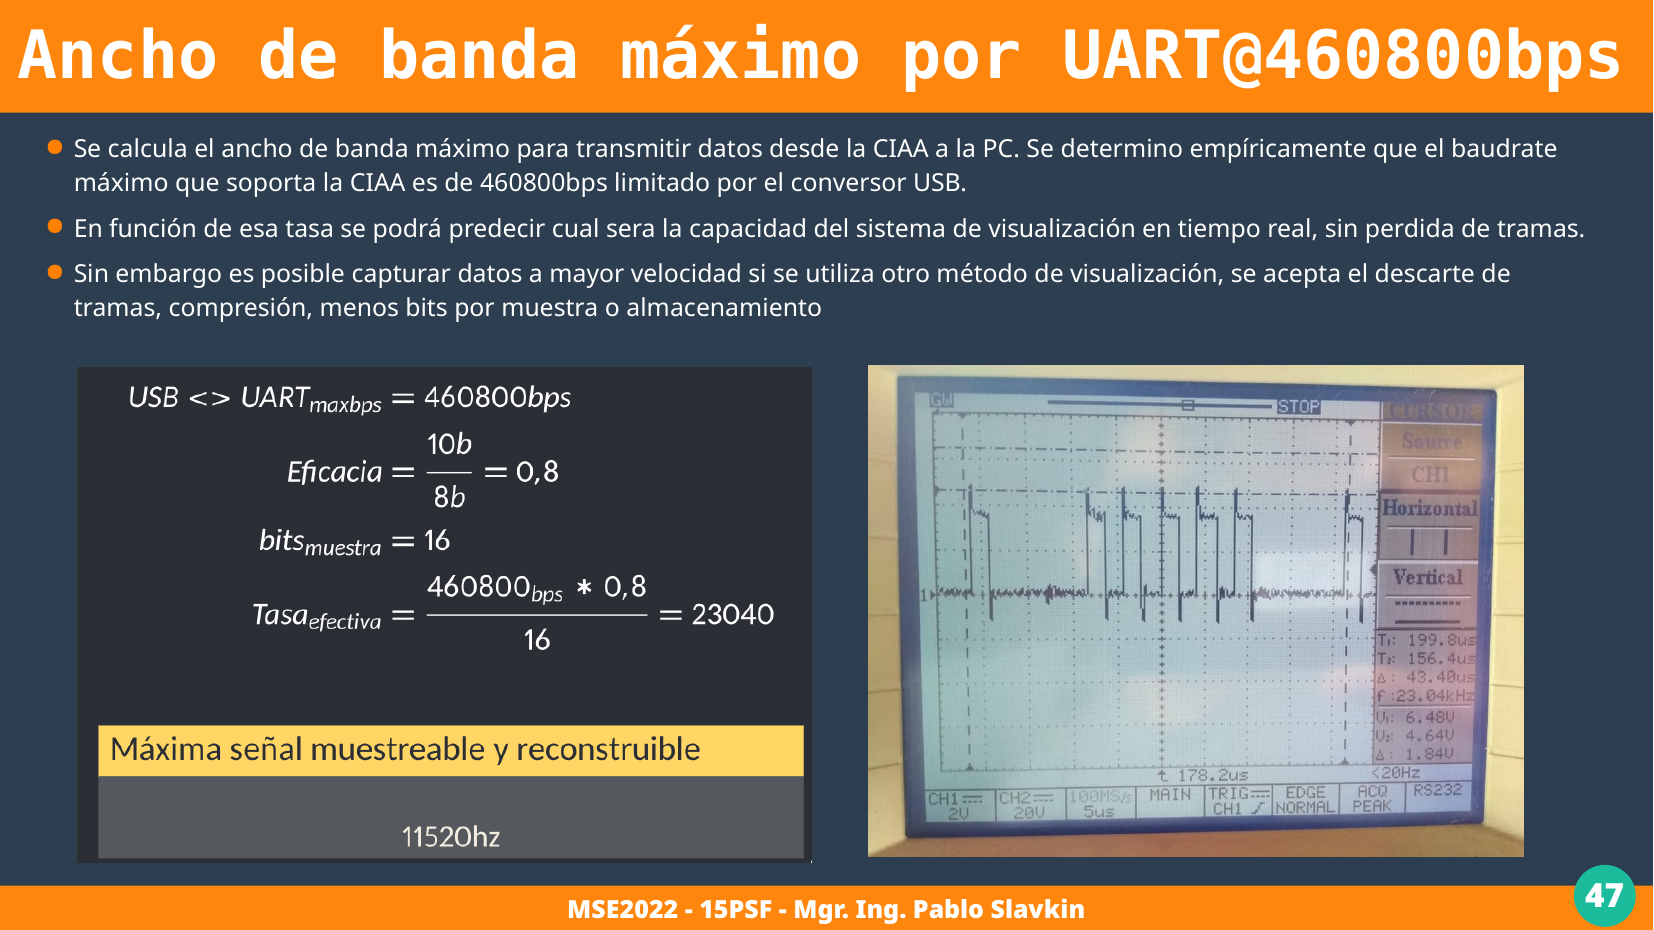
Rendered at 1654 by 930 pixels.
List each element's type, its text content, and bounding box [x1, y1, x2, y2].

picture [868, 365, 1524, 857]
picture [77, 367, 812, 863]
list Se calcula el ancho de banda máximo para transmitir datos desde la CIAA a la PC. Se determino empíricamente que el baudrate máximo que soporta la CIAA es de 460800bps limitado por el conversor USB. En función de esa tasa se podrá predecir cual sera la capacidad del sistema de visualización en tiempo real, sin perdida de tramas. Sin embargo es posible capturar datos a mayor velocidad si se utiliza otro método de visualización, se acepta el descarte de tramas, compresión, menos bits por muestra o almacenamiento [35, 131, 1599, 338]
title Ancho de banda máximo por UART@460800bps [17, 16, 1653, 113]
